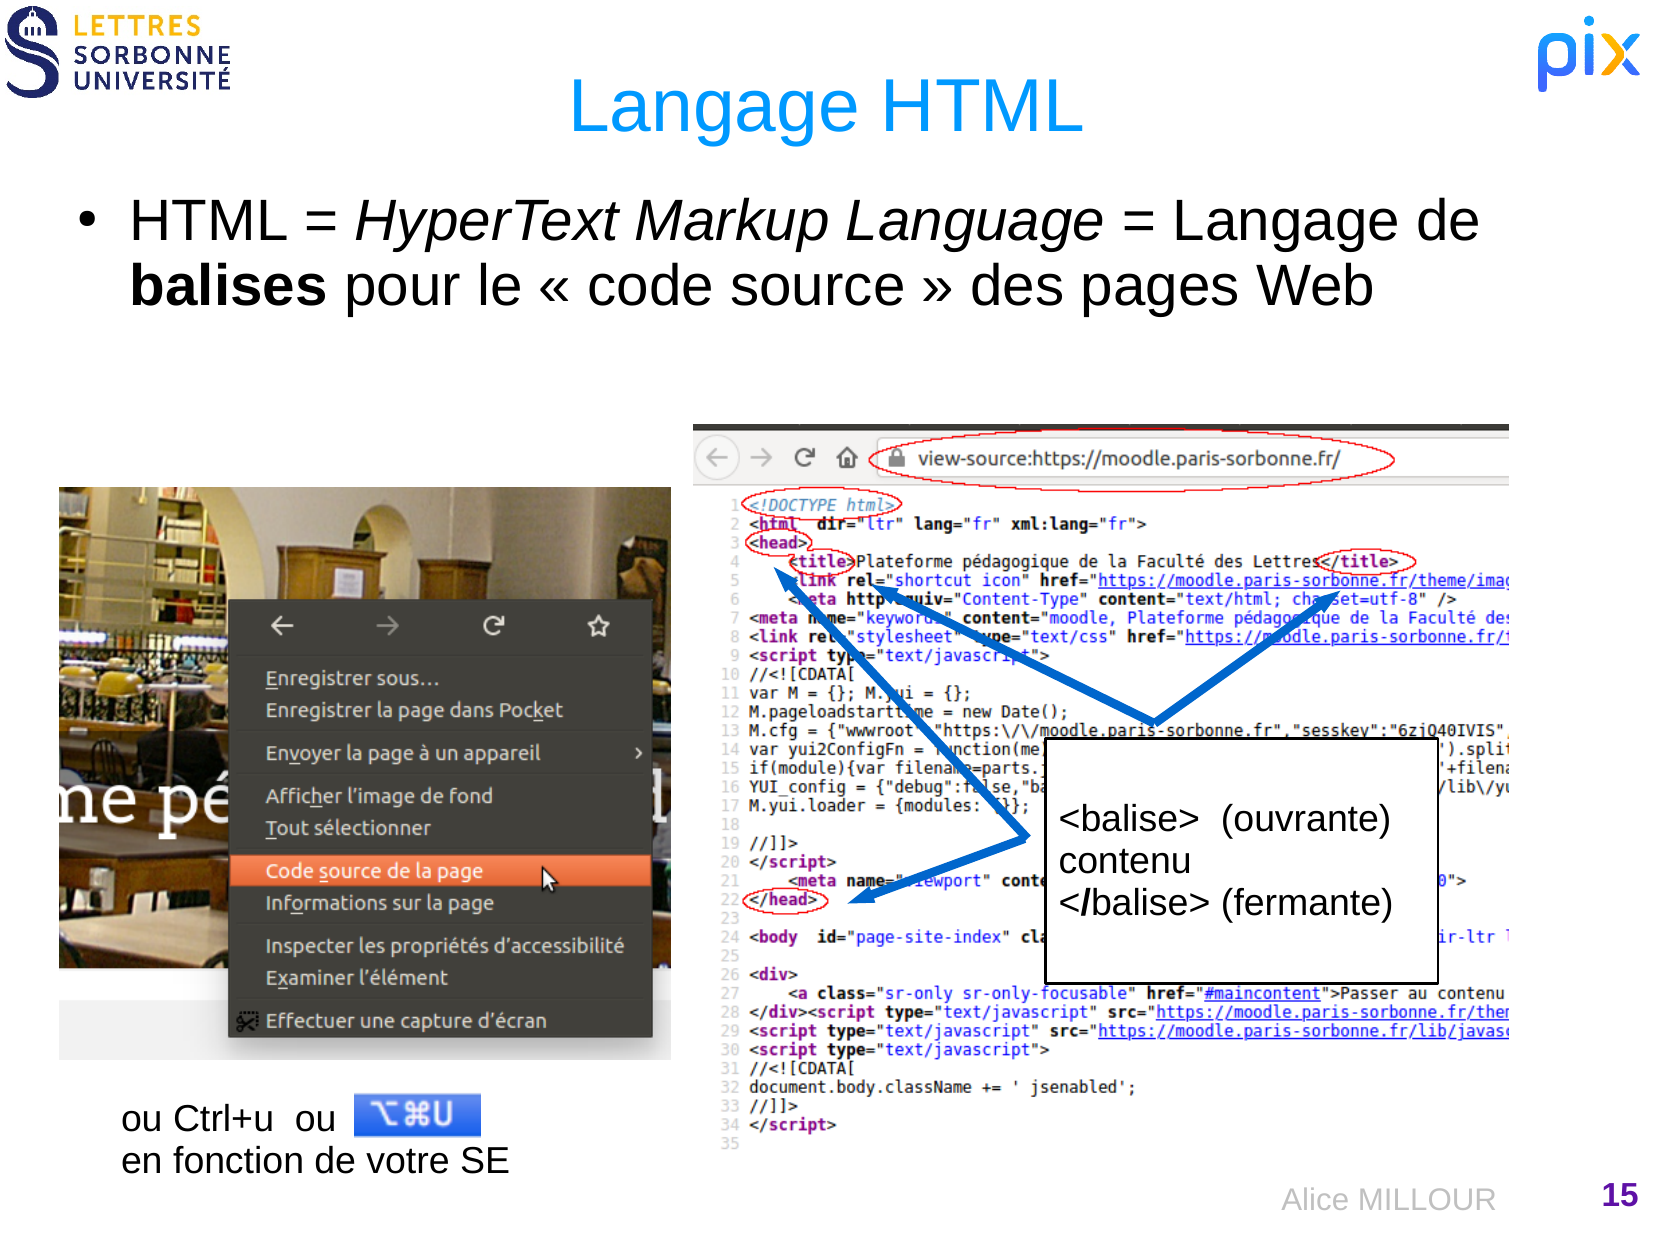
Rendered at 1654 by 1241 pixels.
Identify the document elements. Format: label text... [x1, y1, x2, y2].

title Langage HTML [82, 2, 1571, 210]
picture [354, 1092, 481, 1138]
picture [693, 424, 1509, 1152]
text_box <balise> (ouvrante) contenu </balise> (fermante) [1045, 738, 1438, 984]
picture [59, 487, 671, 1060]
text_box ou Ctrl+u ou en fonction de votre SE [106, 1090, 647, 1232]
picture [5, 6, 82, 98]
list HTML = HyperText Markup Language = Langage de balises pour le « code source » des pages Web [59, 187, 1548, 907]
